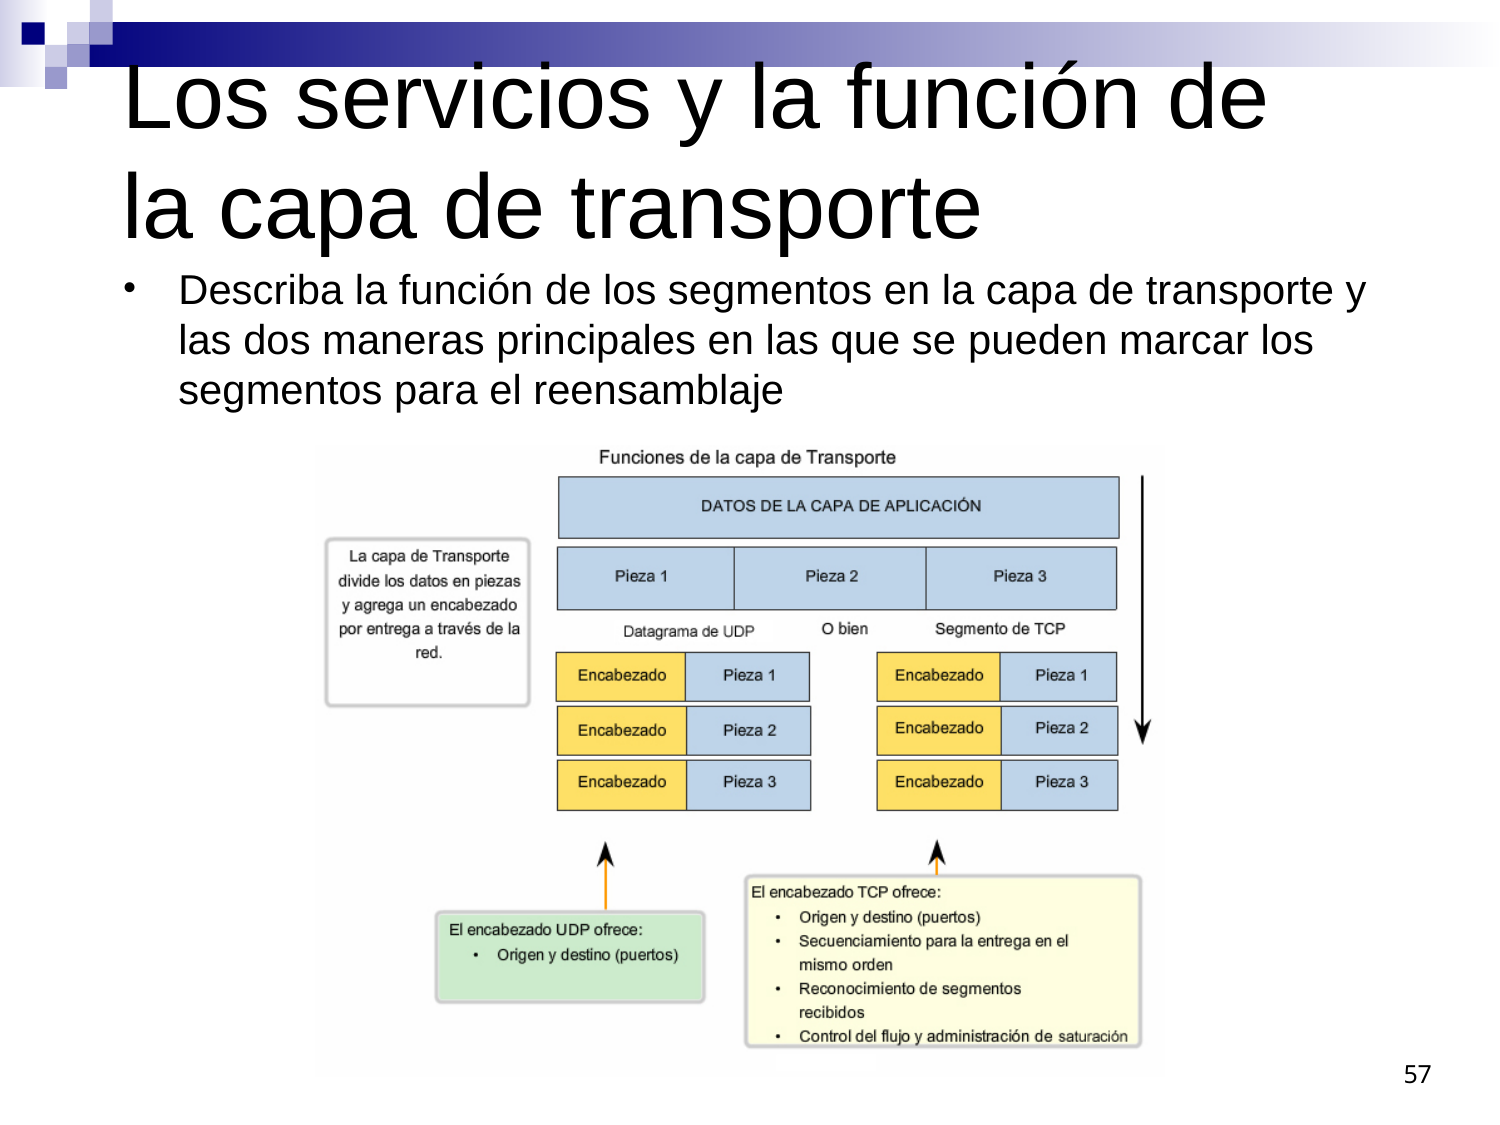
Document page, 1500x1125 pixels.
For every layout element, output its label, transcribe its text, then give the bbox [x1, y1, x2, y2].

text_box <número> [1074, 1025, 1447, 1101]
picture [315, 445, 1165, 1077]
text_box Los servicios y la función de la capa de transporte [107, 29, 1344, 265]
text_box Describa la función de los segmentos en la capa de transporte y las dos maneras principales en las que se pueden marcar los segmentos para el reensamblaje [107, 254, 1411, 453]
